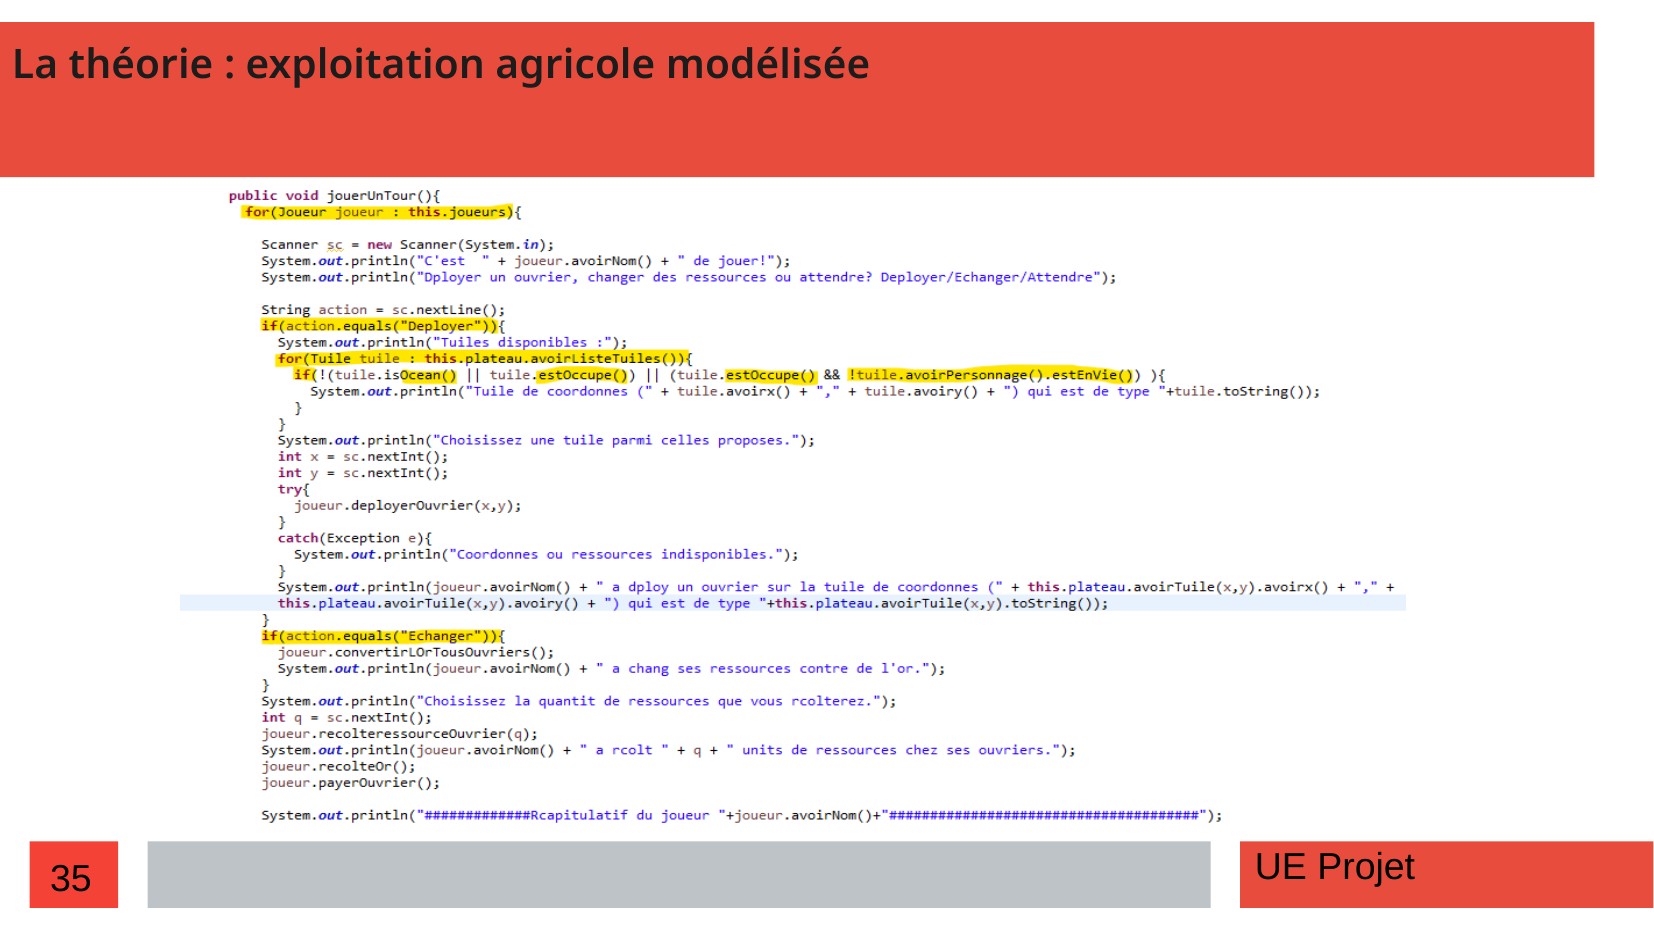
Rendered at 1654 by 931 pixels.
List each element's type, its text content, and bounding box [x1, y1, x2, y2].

list La théorie : exploitation agricole modélisée [11, 35, 1241, 293]
text_box 35 [35, 850, 130, 908]
text_box UE Projet [1240, 838, 1501, 896]
picture [180, 188, 1406, 826]
